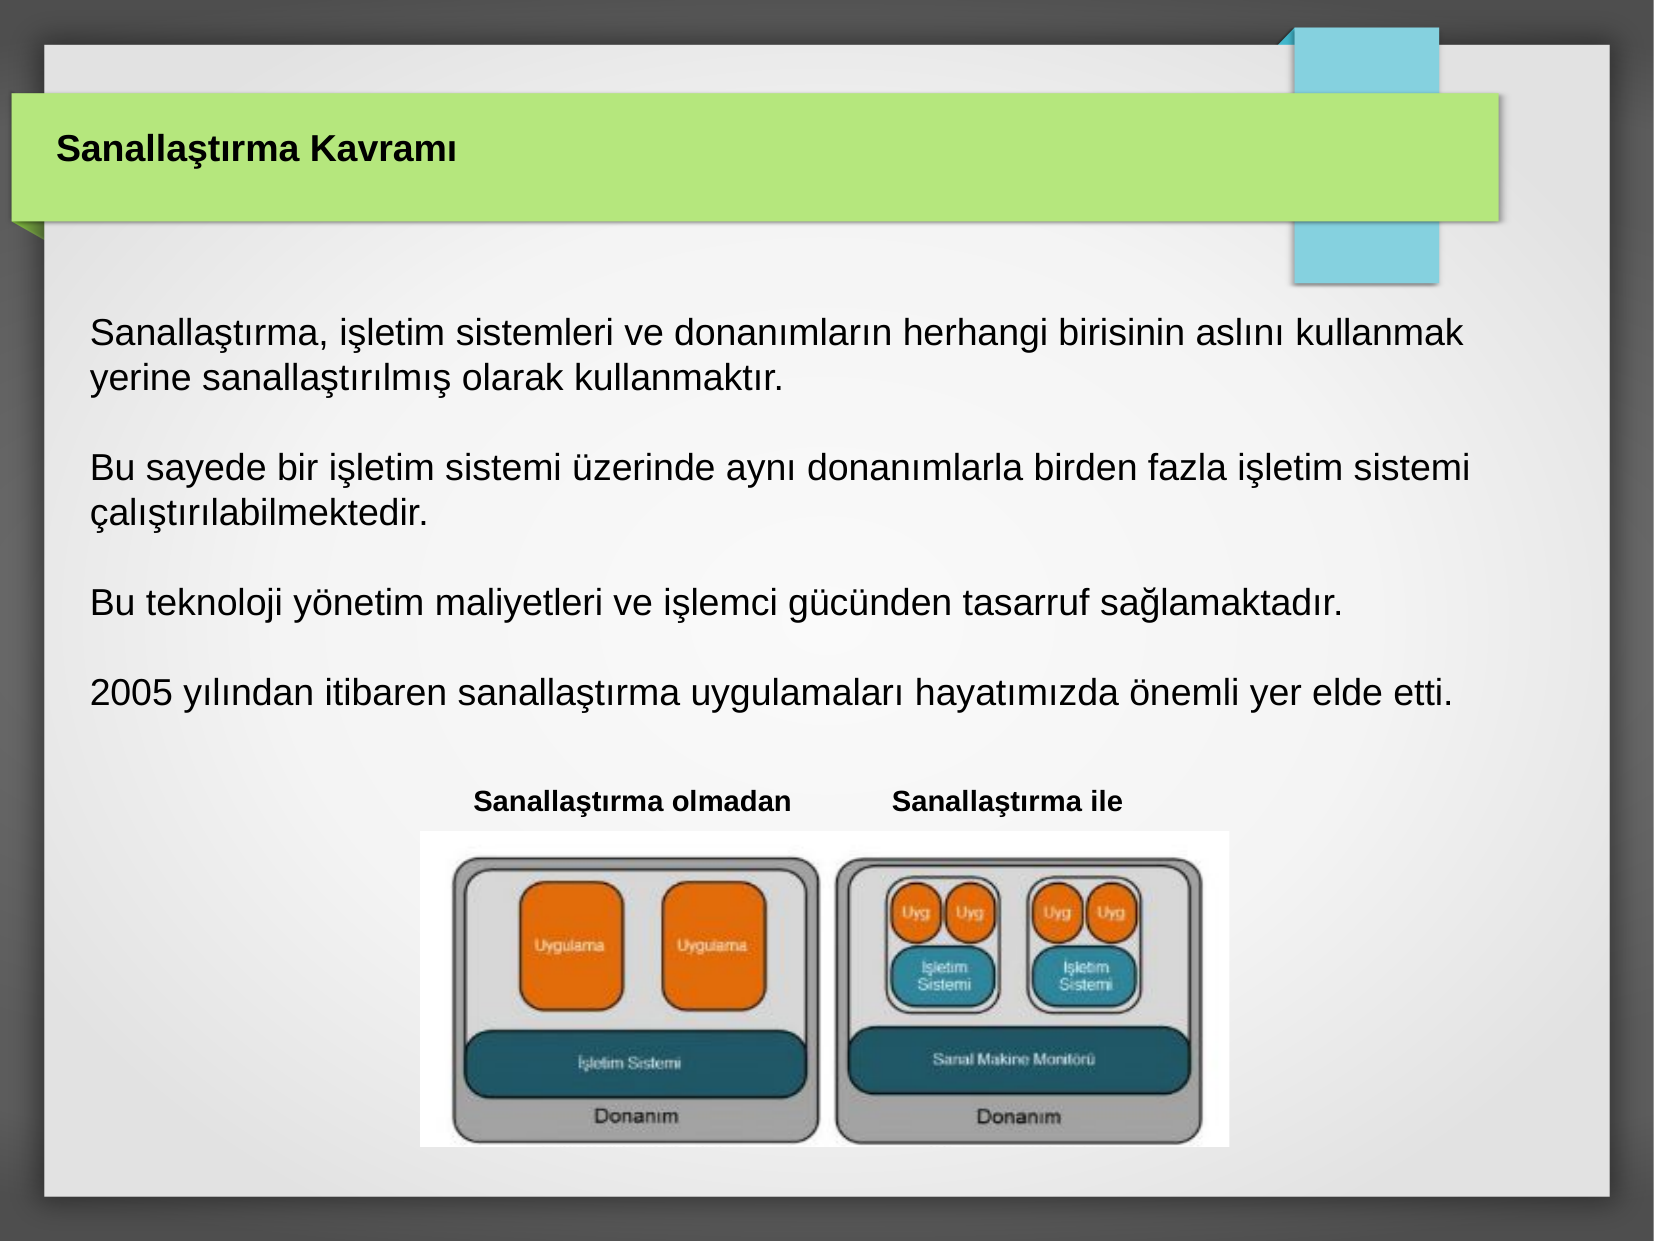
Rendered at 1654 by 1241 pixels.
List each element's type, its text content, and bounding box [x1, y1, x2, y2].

text_box Sanallaştırma olmadan Sanallaştırma ile [458, 774, 1284, 874]
text_box Sanallaştırma, işletim sistemleri ve donanımların herhangi birisinin aslını kullanmak yerine sanallaştırılmış olarak kullanmaktır. Bu sayede bir işletim sistemi üzerinde aynı donanımlarla birden fazla işletim sistemi çalıştırılabilmektedir. Bu teknoloji yönetim maliyetleri ve işlemci gücünden tasarruf sağlamaktadır. 2005 yılından itibaren sanallaştırma uygulamaları hayatımızda önemli yer elde etti. [74, 301, 1560, 772]
picture [0, 0, 1654, 1241]
text_box Sanallaştırma Kavramı [41, 120, 1134, 220]
